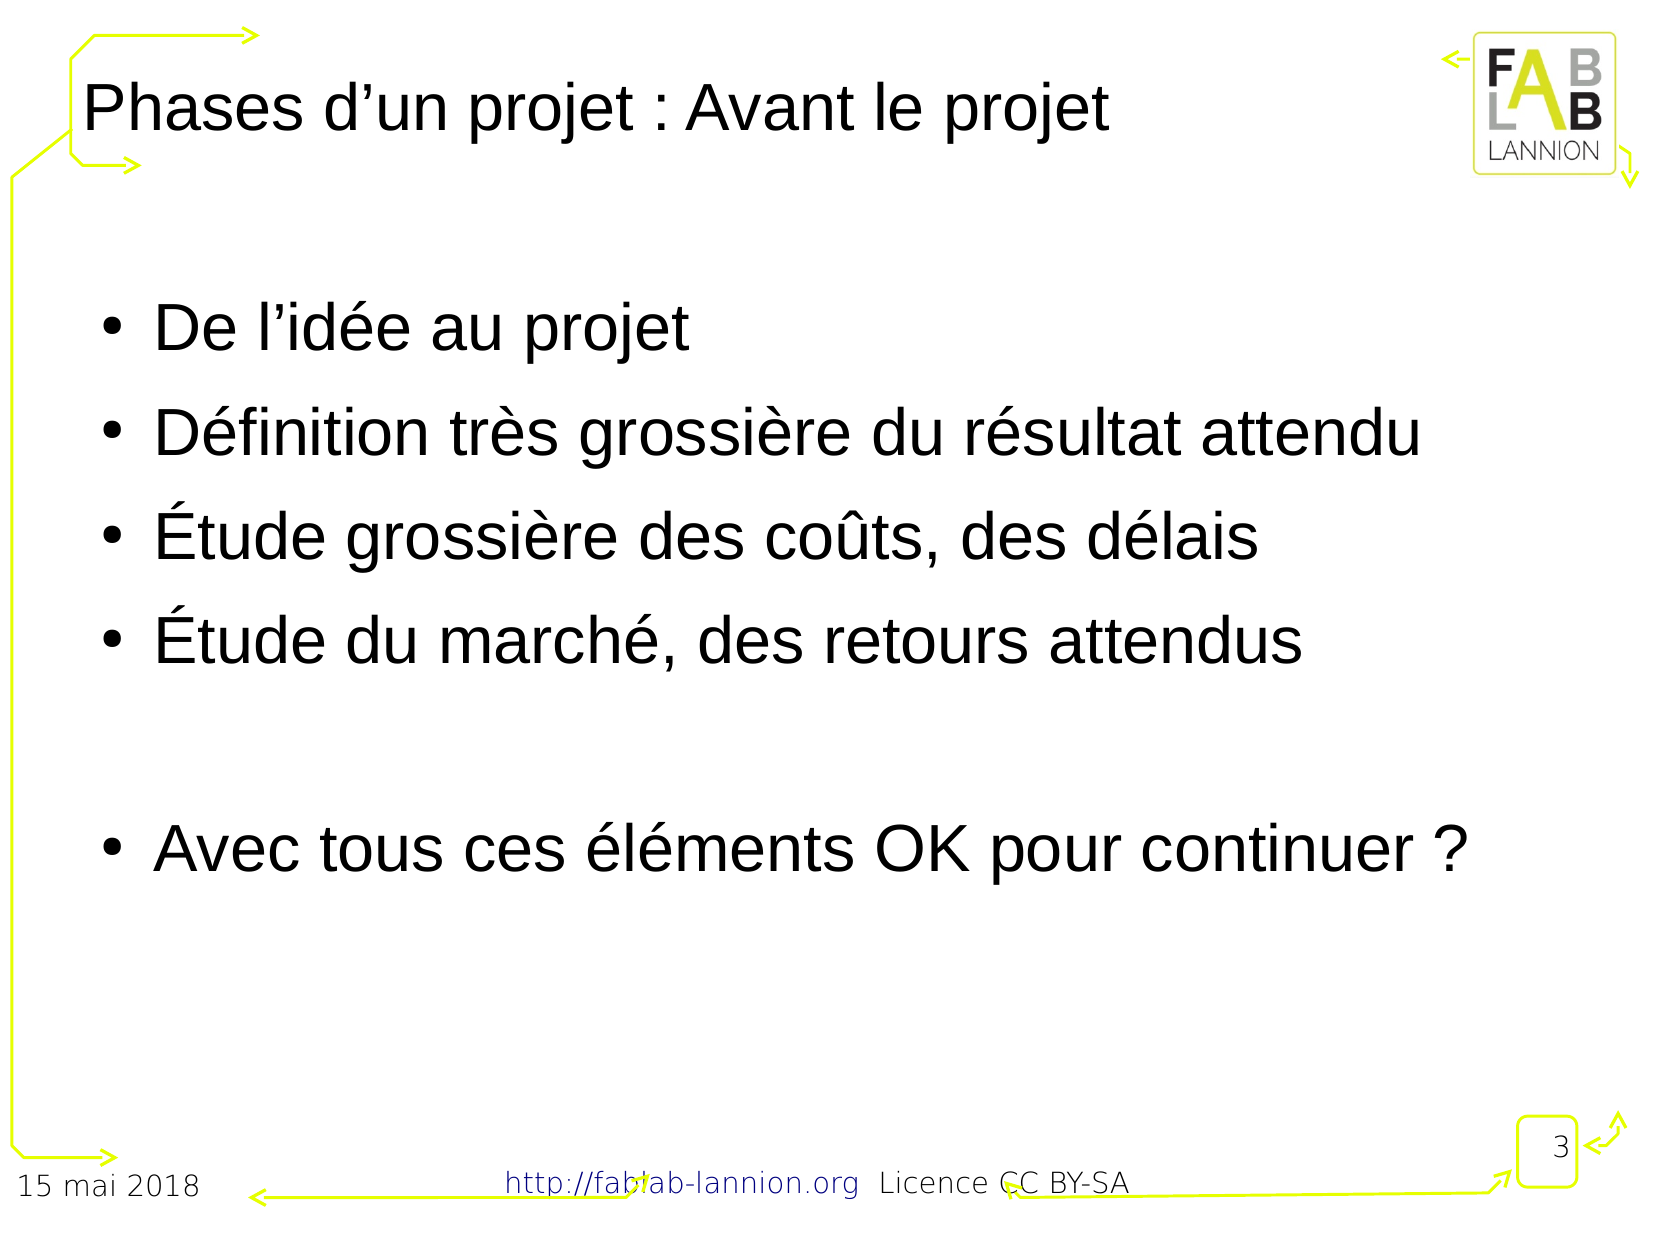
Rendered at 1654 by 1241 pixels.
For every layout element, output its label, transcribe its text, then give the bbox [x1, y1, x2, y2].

list De l’idée au projet Définition très grossière du résultat attendu Étude grossière des coûts, des délais Étude du marché, des retours attendus Avec tous ces éléments OK pour continuer ? [82, 290, 1571, 1010]
picture [1470, 29, 1619, 178]
title Phases d’un projet : Avant le projet [82, 49, 1441, 166]
